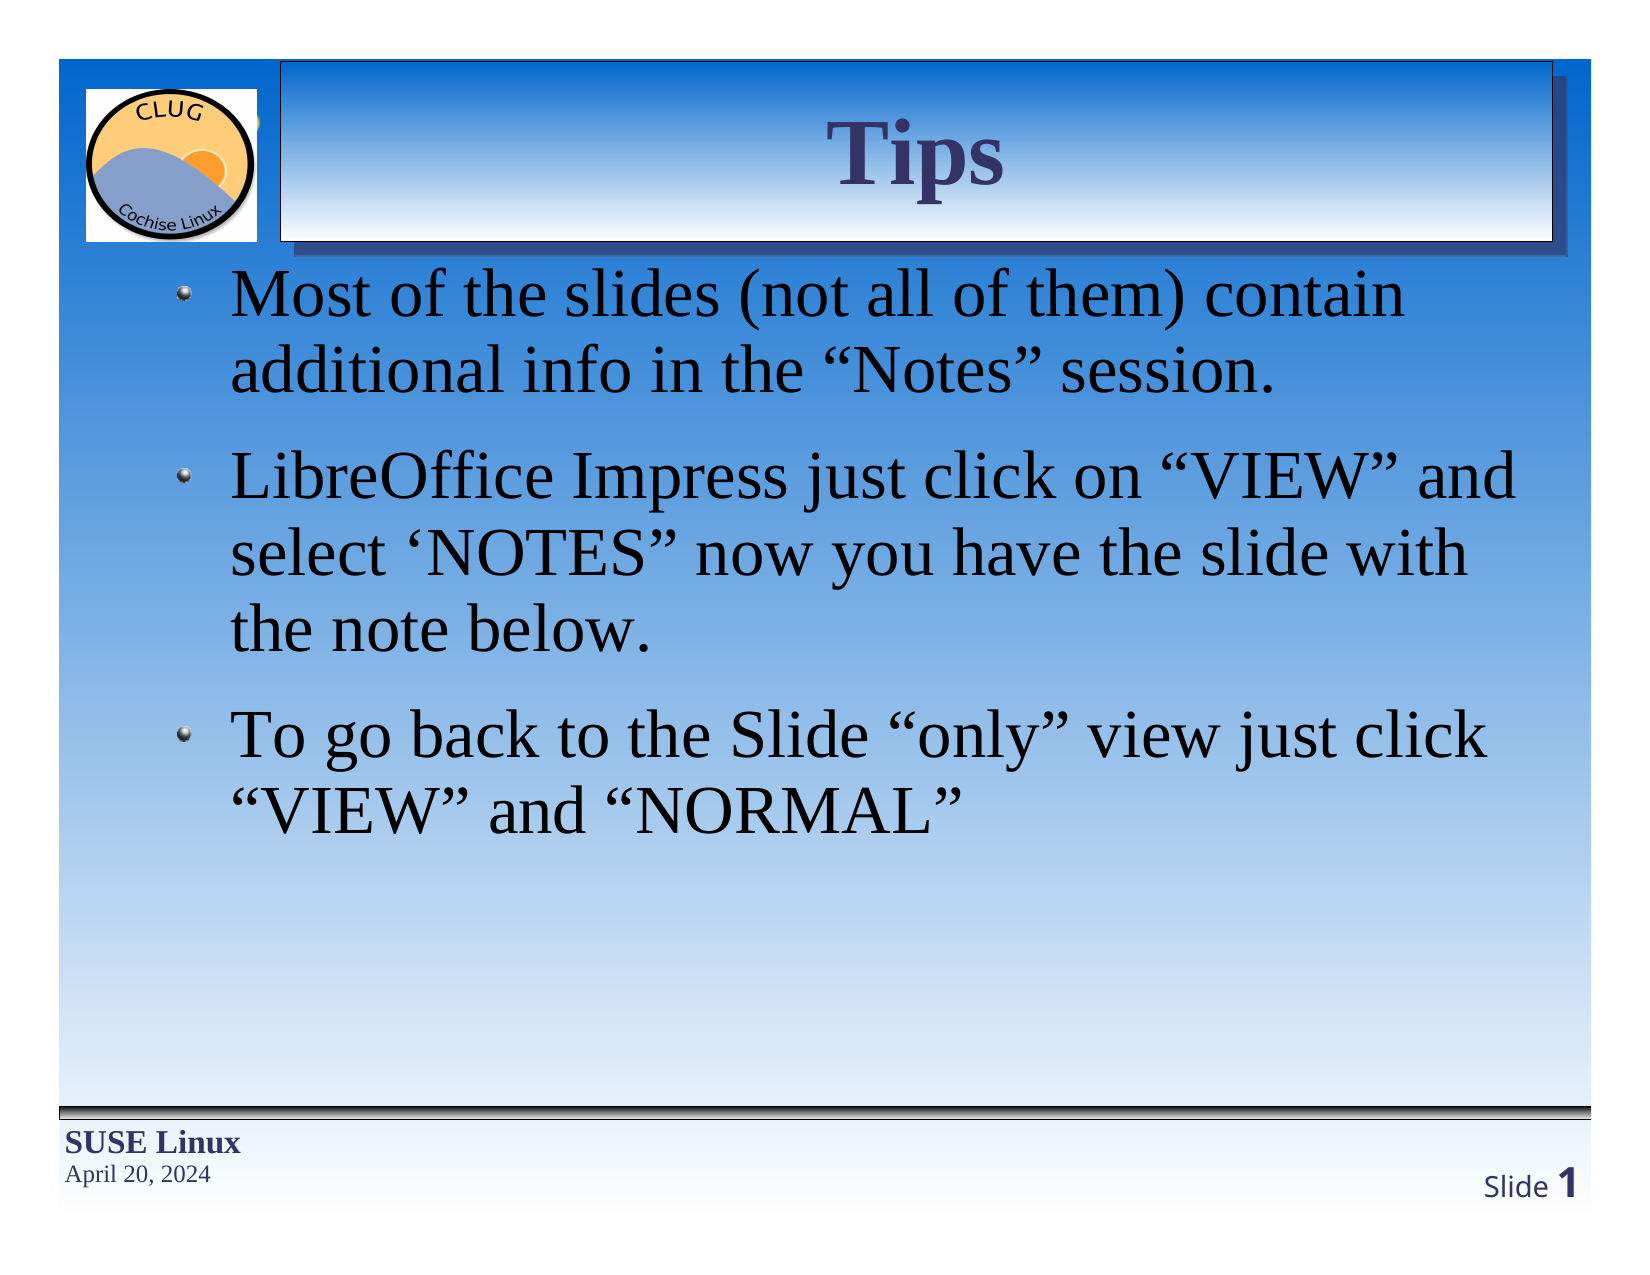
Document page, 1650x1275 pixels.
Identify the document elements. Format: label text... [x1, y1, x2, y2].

list Most of the slides (not all of them) contain additional info in the “Notes” session. LibreOffice Impress just click on “VIEW” and select ‘NOTES” now you have the slide with the note below. To go back to the Slide “only” view just click “VIEW” and “NORMAL” [86, 255, 1553, 1095]
title Tips [280, 62, 1553, 243]
picture [86, 89, 280, 242]
